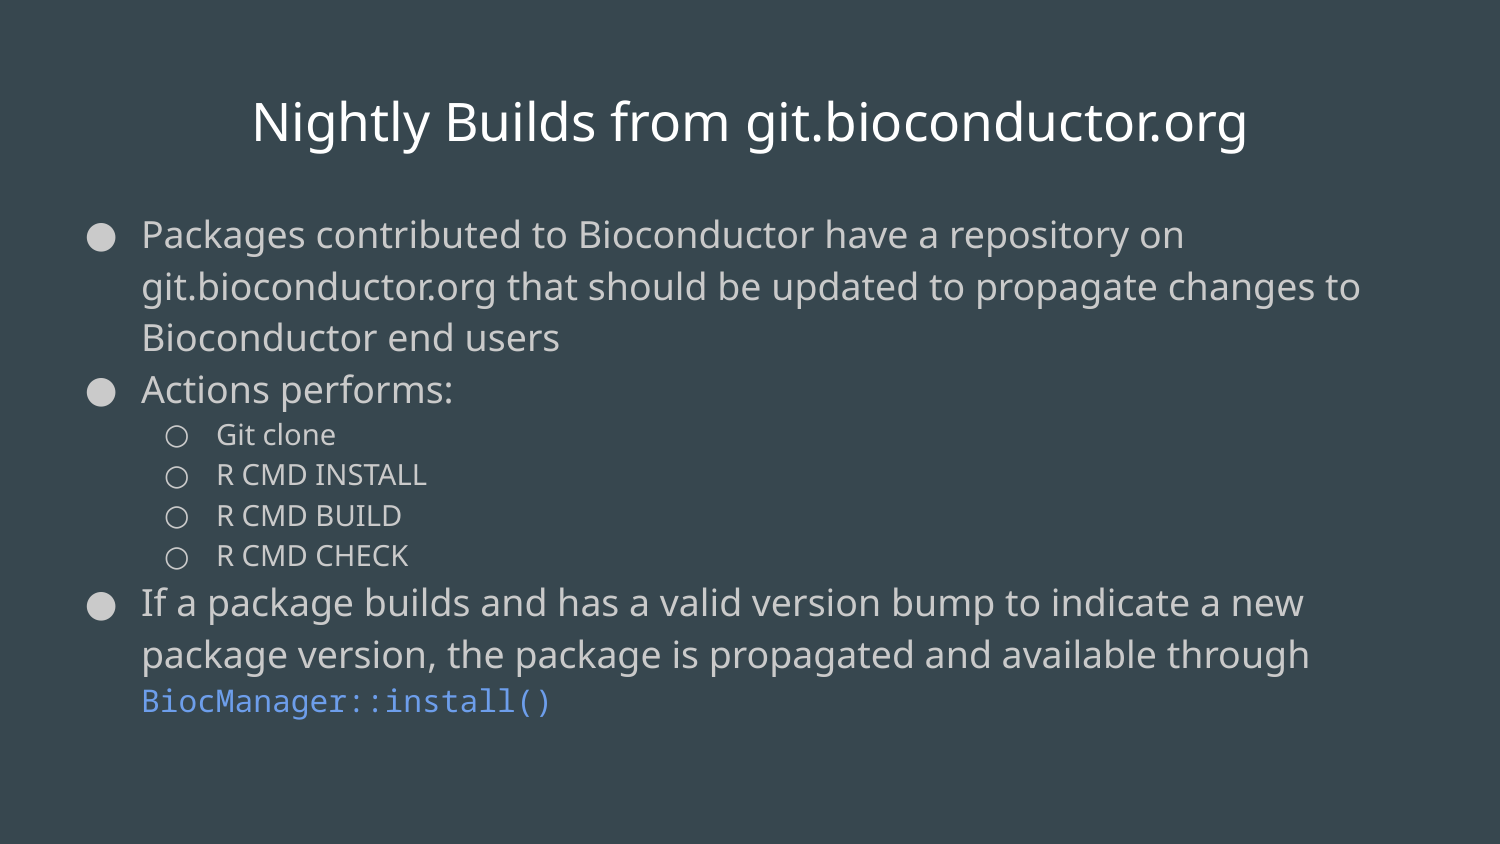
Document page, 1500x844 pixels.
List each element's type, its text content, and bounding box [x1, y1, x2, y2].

list Packages contributed to Bioconductor have a repository on git.bioconductor.org that should be updated to propagate changes to Bioconductor end users Actions performs: Git clone R CMD INSTALL R CMD BUILD R CMD CHECK If a package builds and has a valid version bump to indicate a new package version, the package is propagated and available through BiocManager::install() [51, 189, 1449, 750]
title Nightly Builds from git.bioconductor.org [51, 72, 1449, 167]
